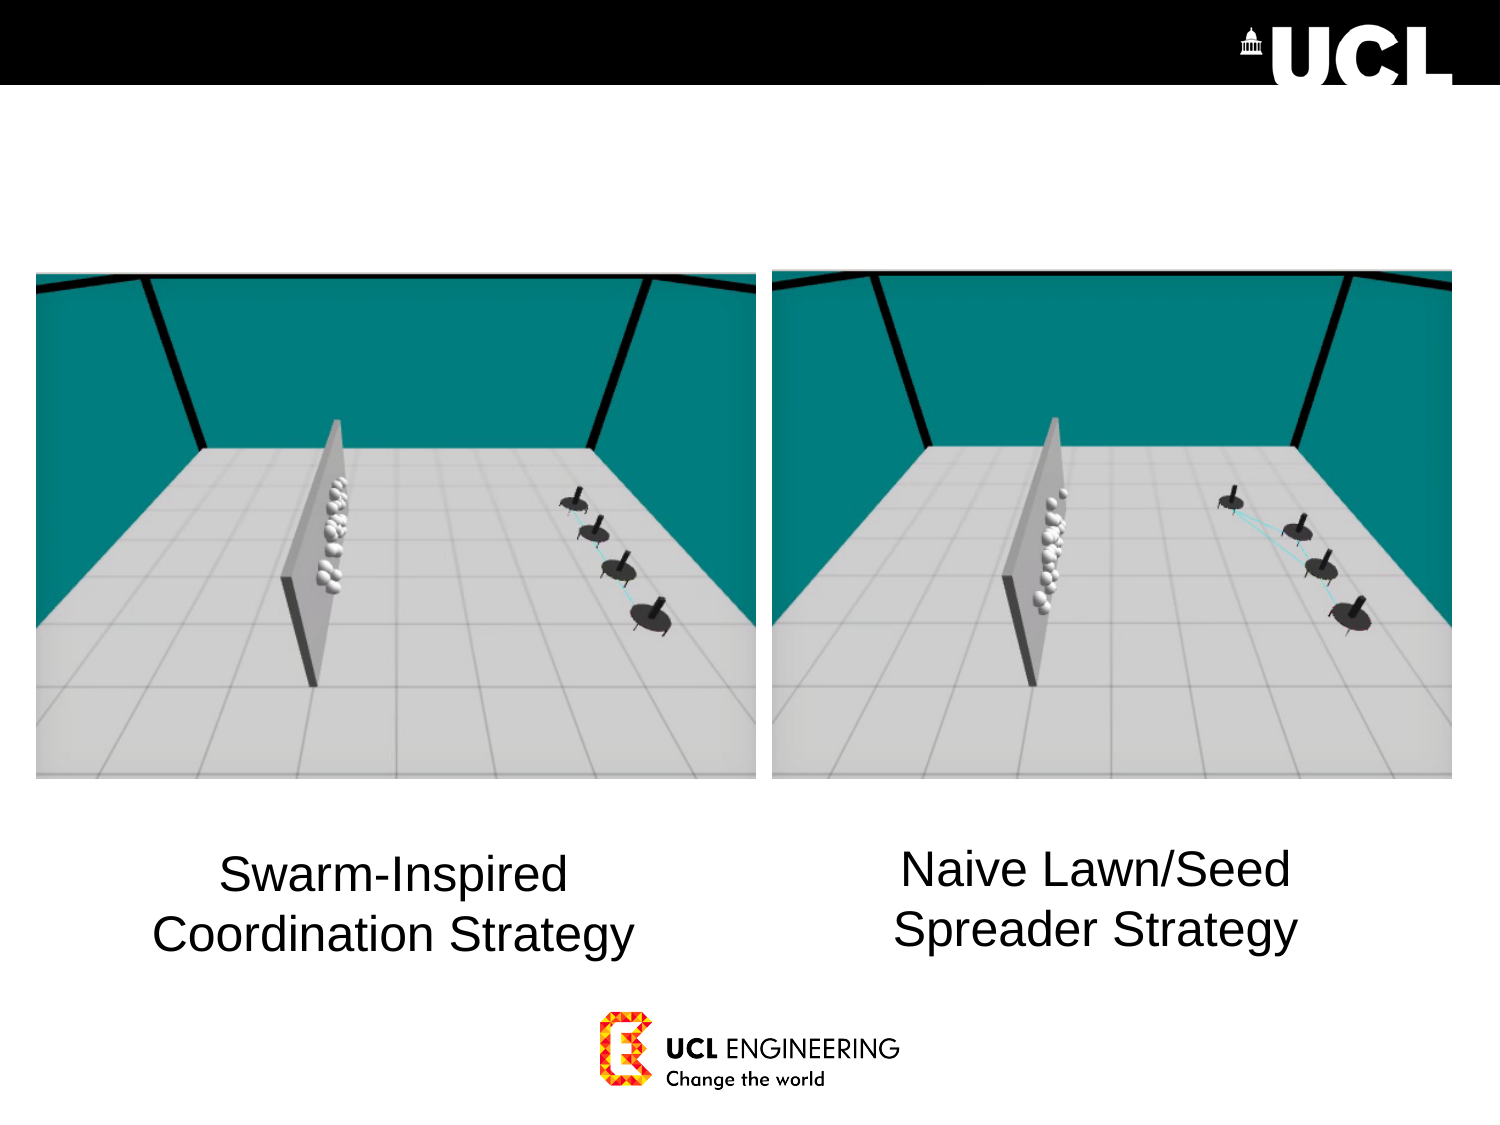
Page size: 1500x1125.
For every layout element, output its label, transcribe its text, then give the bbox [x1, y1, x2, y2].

text_box [771, 268, 1453, 780]
picture [600, 1011, 900, 1090]
picture [0, 0, 1500, 85]
text_box [35, 271, 756, 780]
text_box Swarm-Inspired Coordination Strategy [74, 826, 713, 983]
text_box Naive Lawn/Seed Spreader Strategy [787, 821, 1405, 988]
